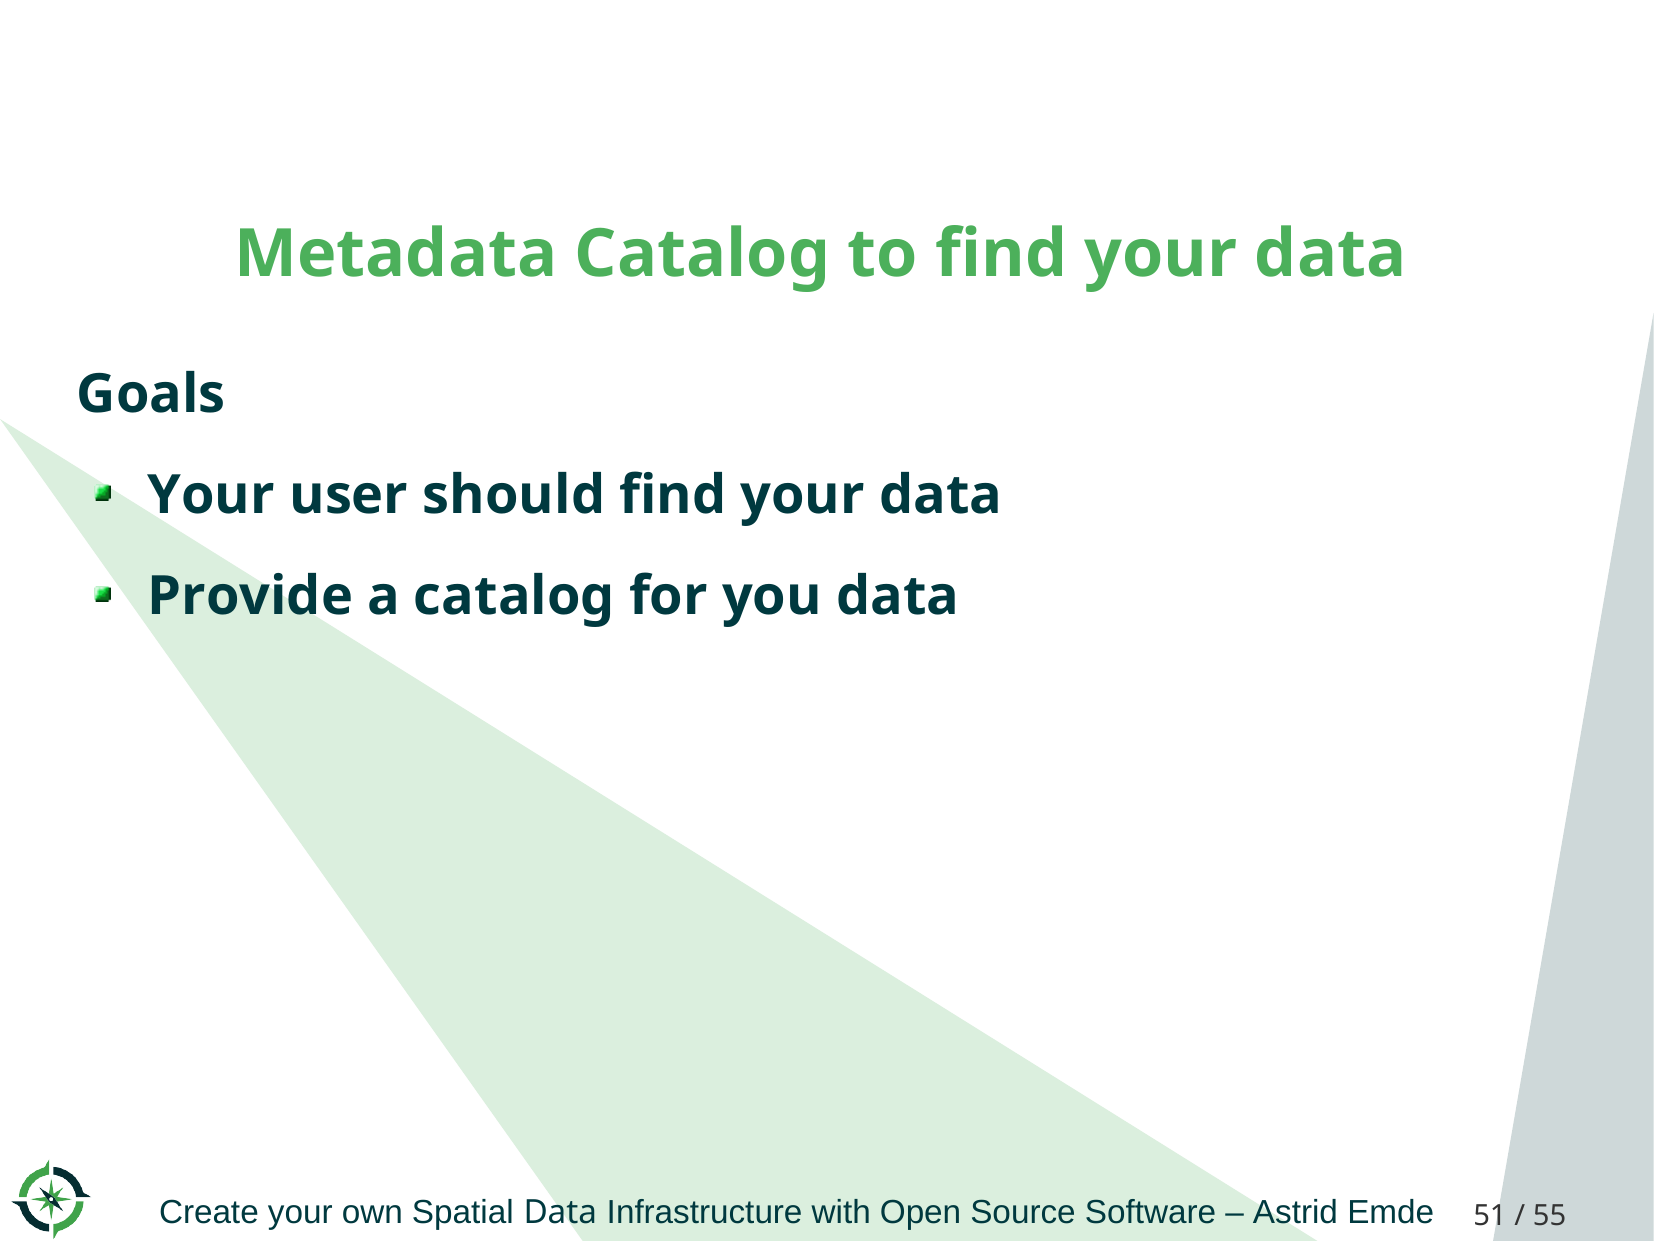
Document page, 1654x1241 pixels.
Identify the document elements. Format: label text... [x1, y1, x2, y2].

title Metadata Catalog to find your data [76, 177, 1565, 325]
list Goals Your user should find your data Provide a catalog for you data [76, 354, 1565, 1173]
picture [10, 1158, 92, 1240]
